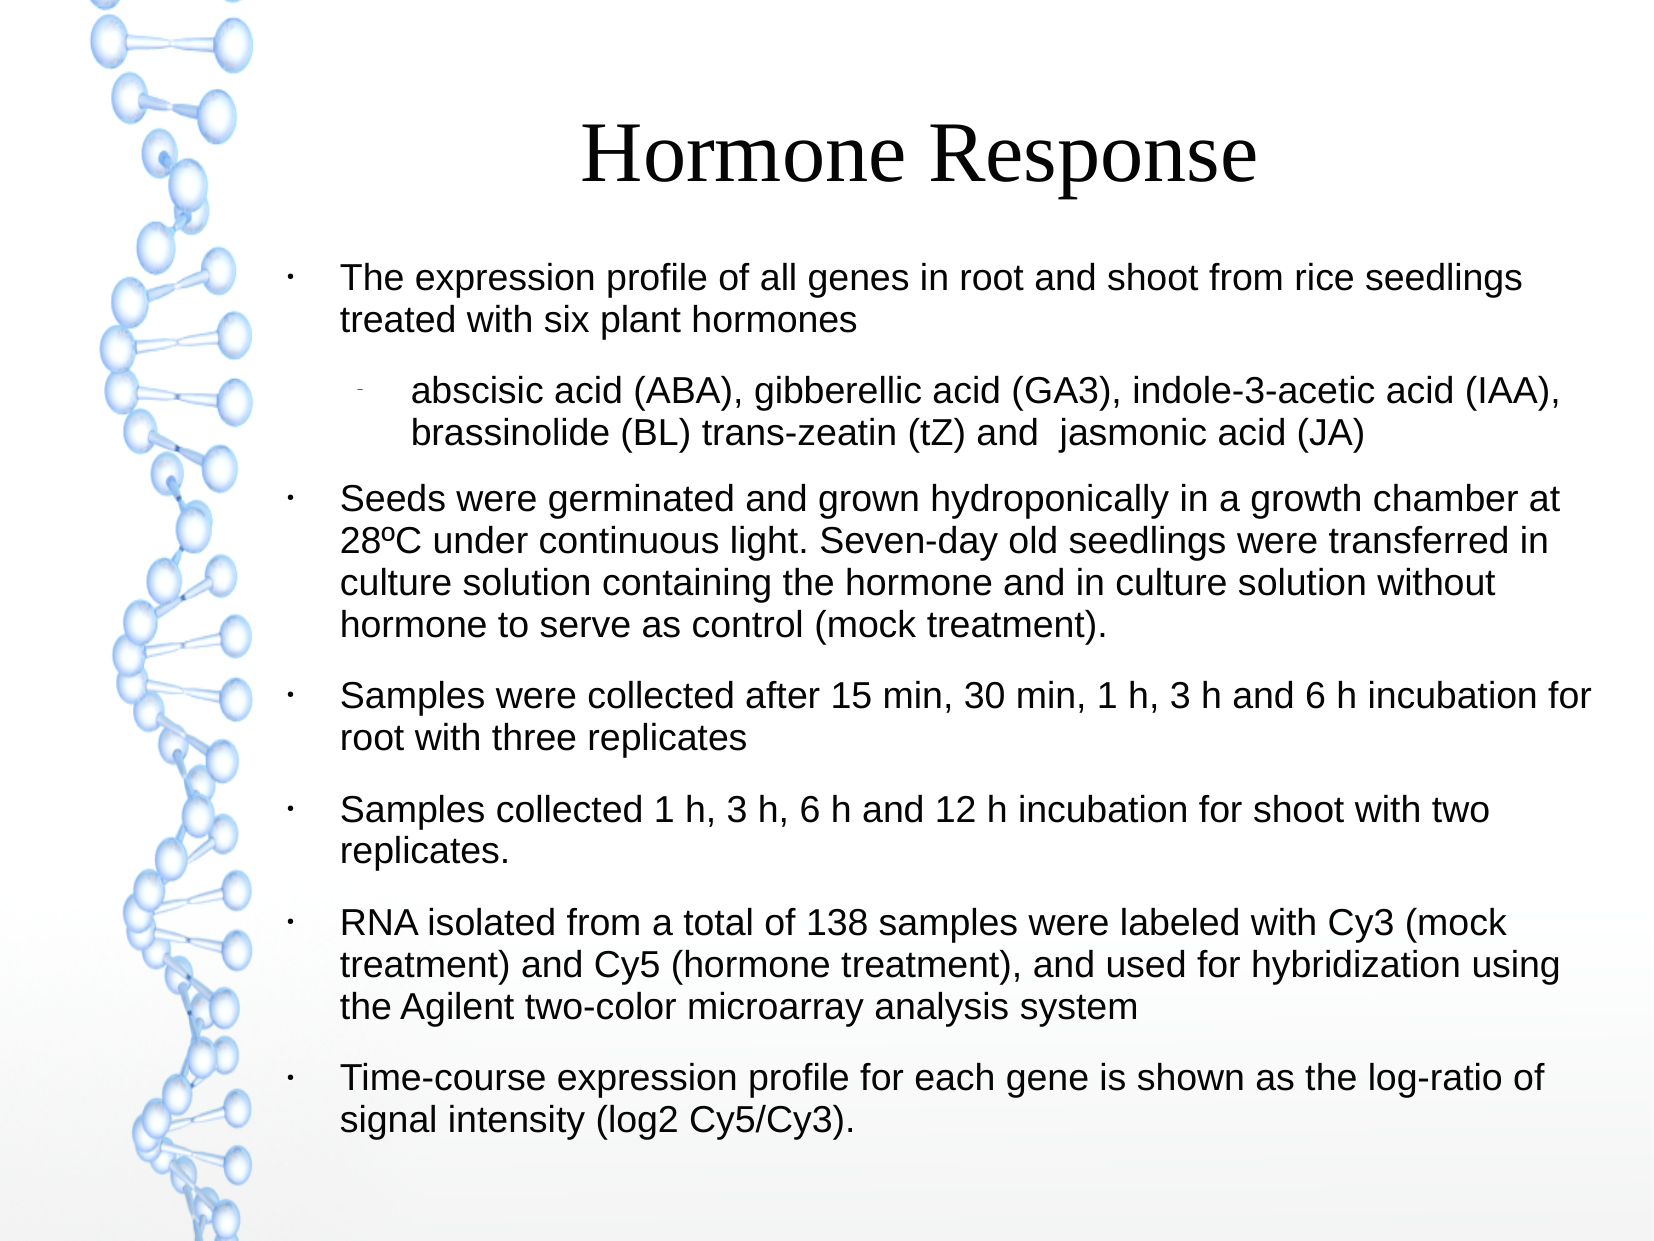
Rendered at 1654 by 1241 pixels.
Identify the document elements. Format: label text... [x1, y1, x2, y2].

list The expression profile of all genes in root and shoot from rice seedlings treated with six plant hormones abscisic acid (ABA), gibberellic acid (GA3), indole-3-acetic acid (IAA), brassinolide (BL) trans-zeatin (tZ) and jasmonic acid (JA) Seeds were germinated and grown hydroponically in a growth chamber at 28ºC under continuous light. Seven-day old seedlings were transferred in culture solution containing the hormone and in culture solution without hormone to serve as control (mock treatment). Samples were collected after 15 min, 30 min, 1 h, 3 h and 6 h incubation for root with three replicates Samples collected 1 h, 3 h, 6 h and 12 h incubation for shoot with two replicates. RNA isolated from a total of 138 samples were labeled with Cy3 (mock treatment) and Cy5 (hormone treatment), and used for hybridization using the Agilent two-color microarray analysis system Time-course expression profile for each gene is shown as the log-ratio of signal intensity (log2 Cy5/Cy3). [269, 256, 1621, 1201]
title Hormone Response [269, 49, 1571, 256]
picture [0, 0, 1654, 1241]
